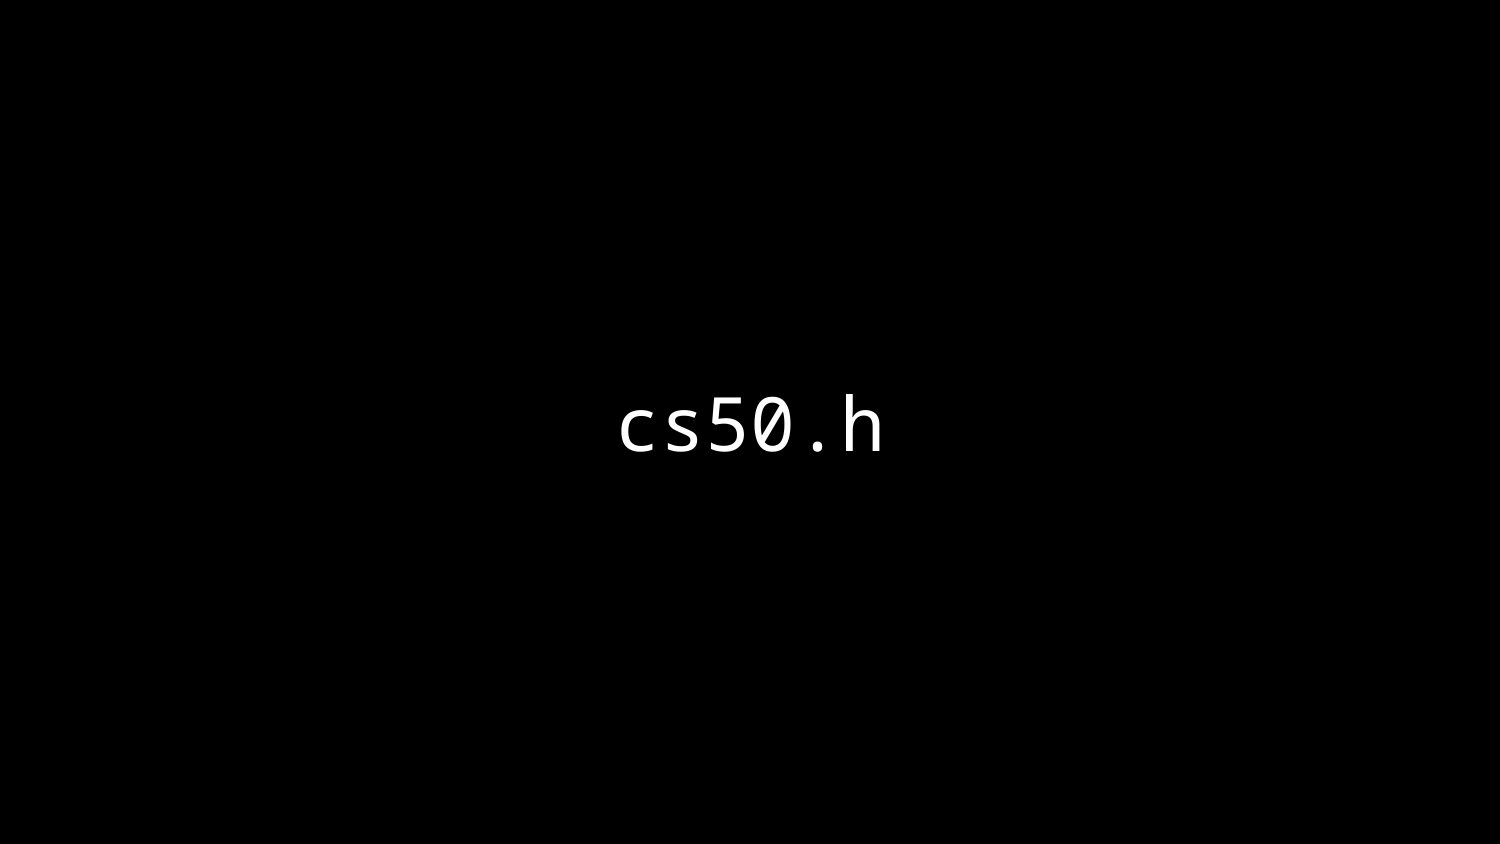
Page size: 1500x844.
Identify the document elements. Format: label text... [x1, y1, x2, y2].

title cs50.h [51, 352, 1449, 491]
